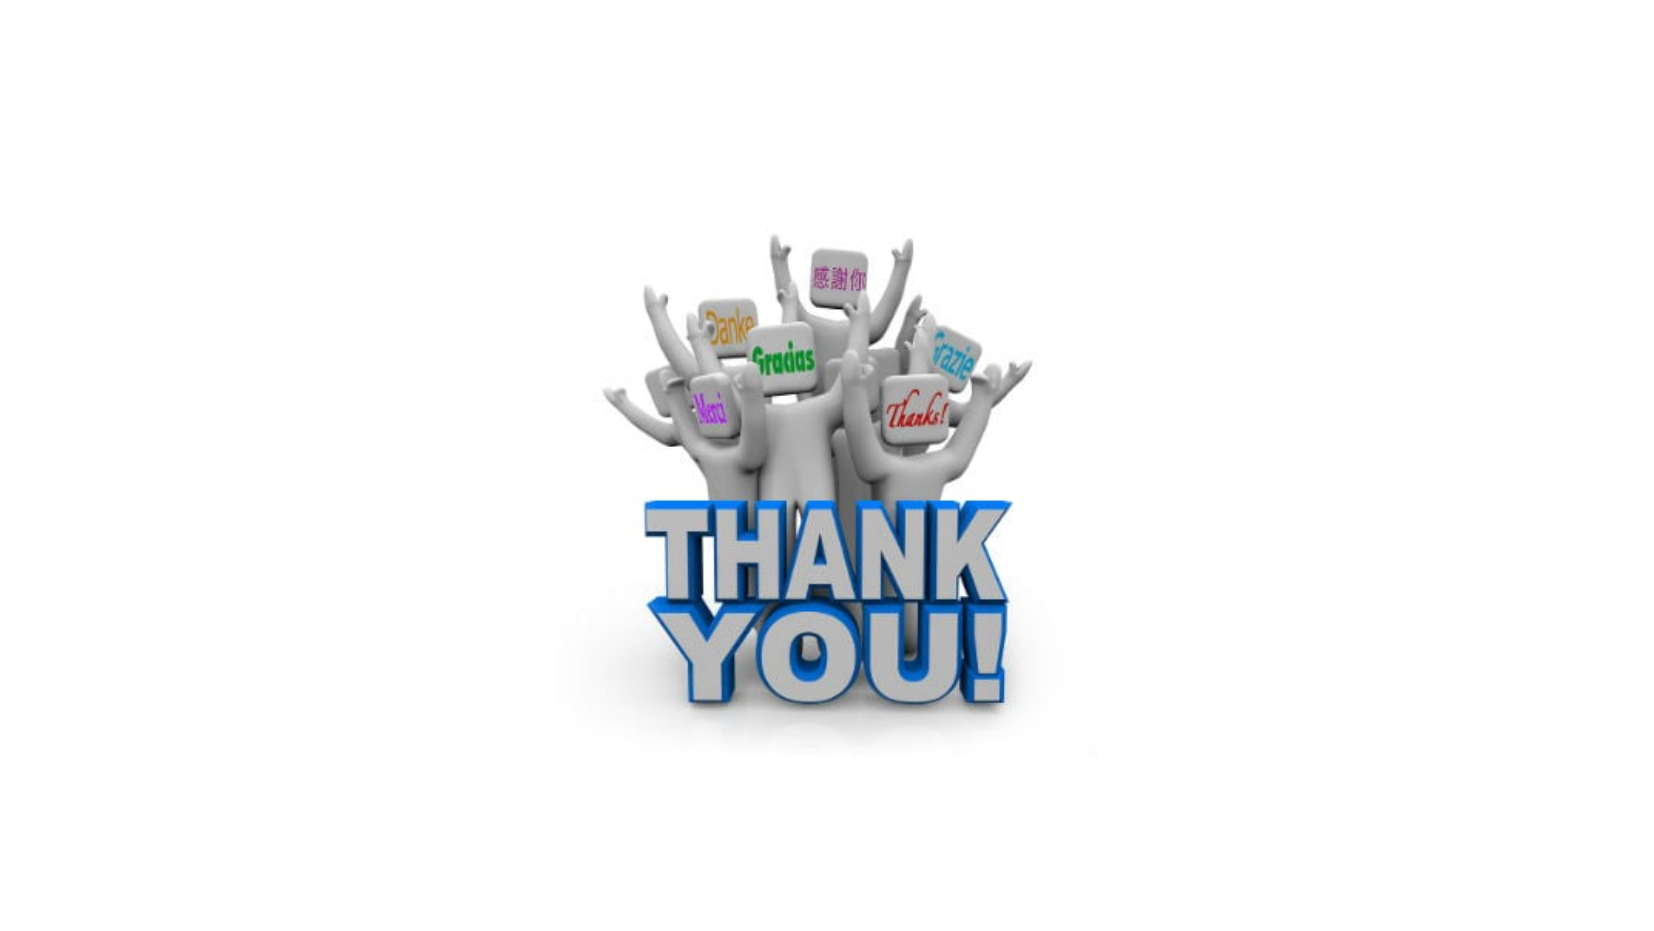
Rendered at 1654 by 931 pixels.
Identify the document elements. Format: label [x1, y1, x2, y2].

picture [557, 217, 1097, 758]
